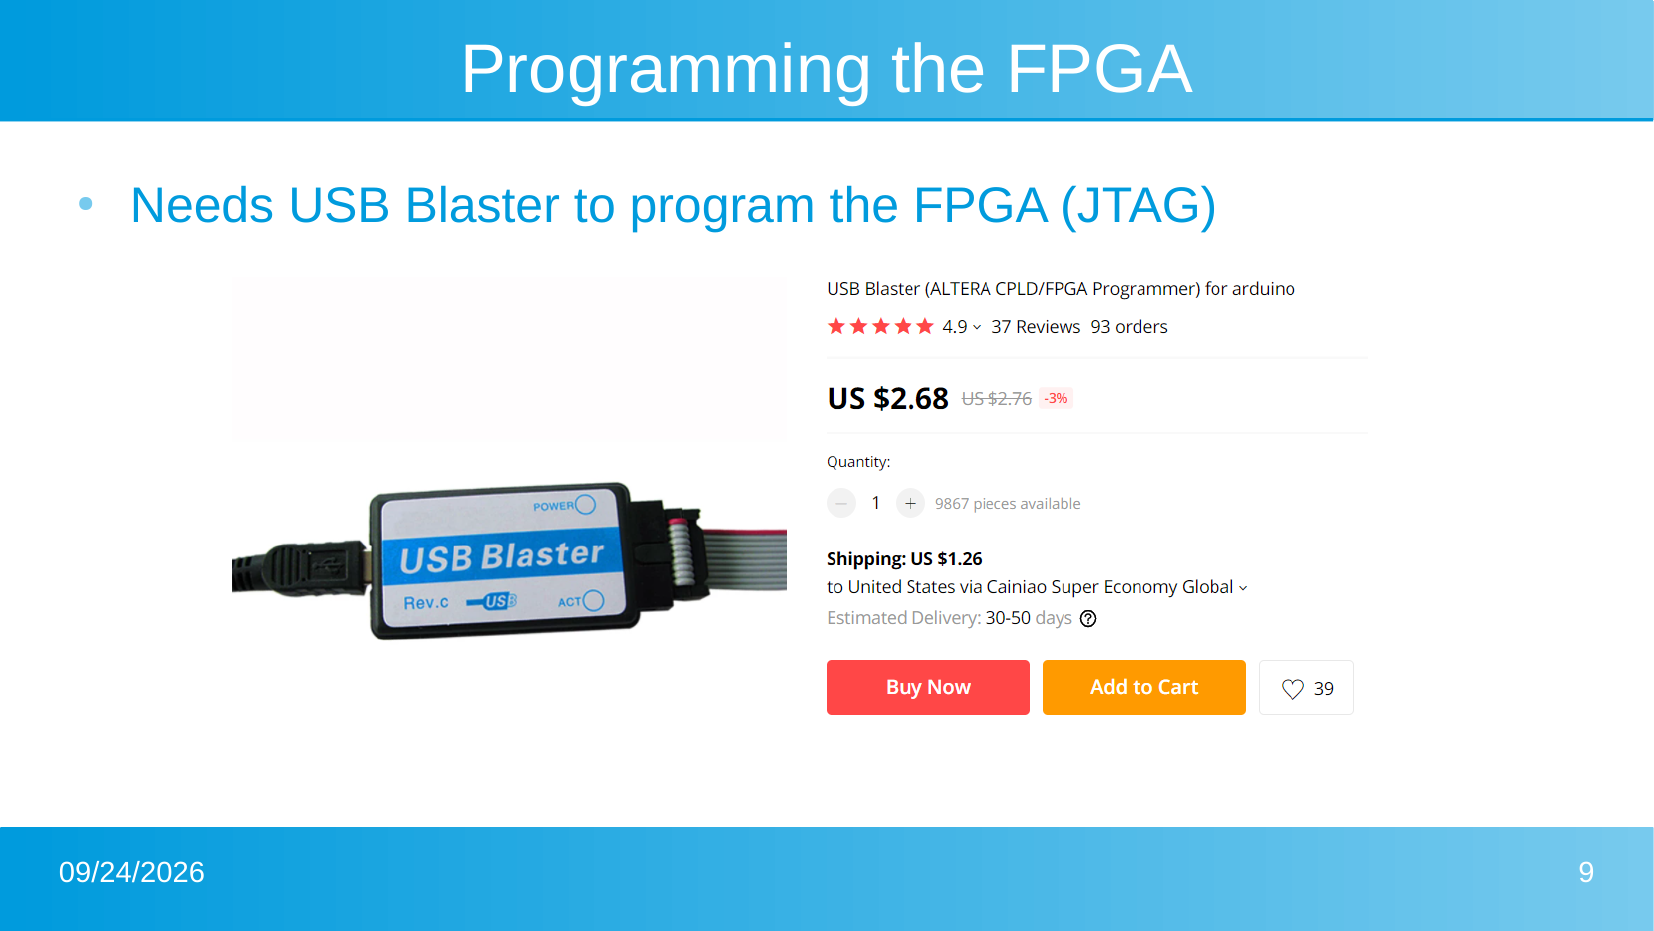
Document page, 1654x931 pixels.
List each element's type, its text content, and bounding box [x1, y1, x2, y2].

list Needs USB Blaster to program the FPGA (JTAG) [59, 177, 1595, 768]
title Programming the FPGA [59, 29, 1595, 108]
picture [225, 262, 1368, 734]
